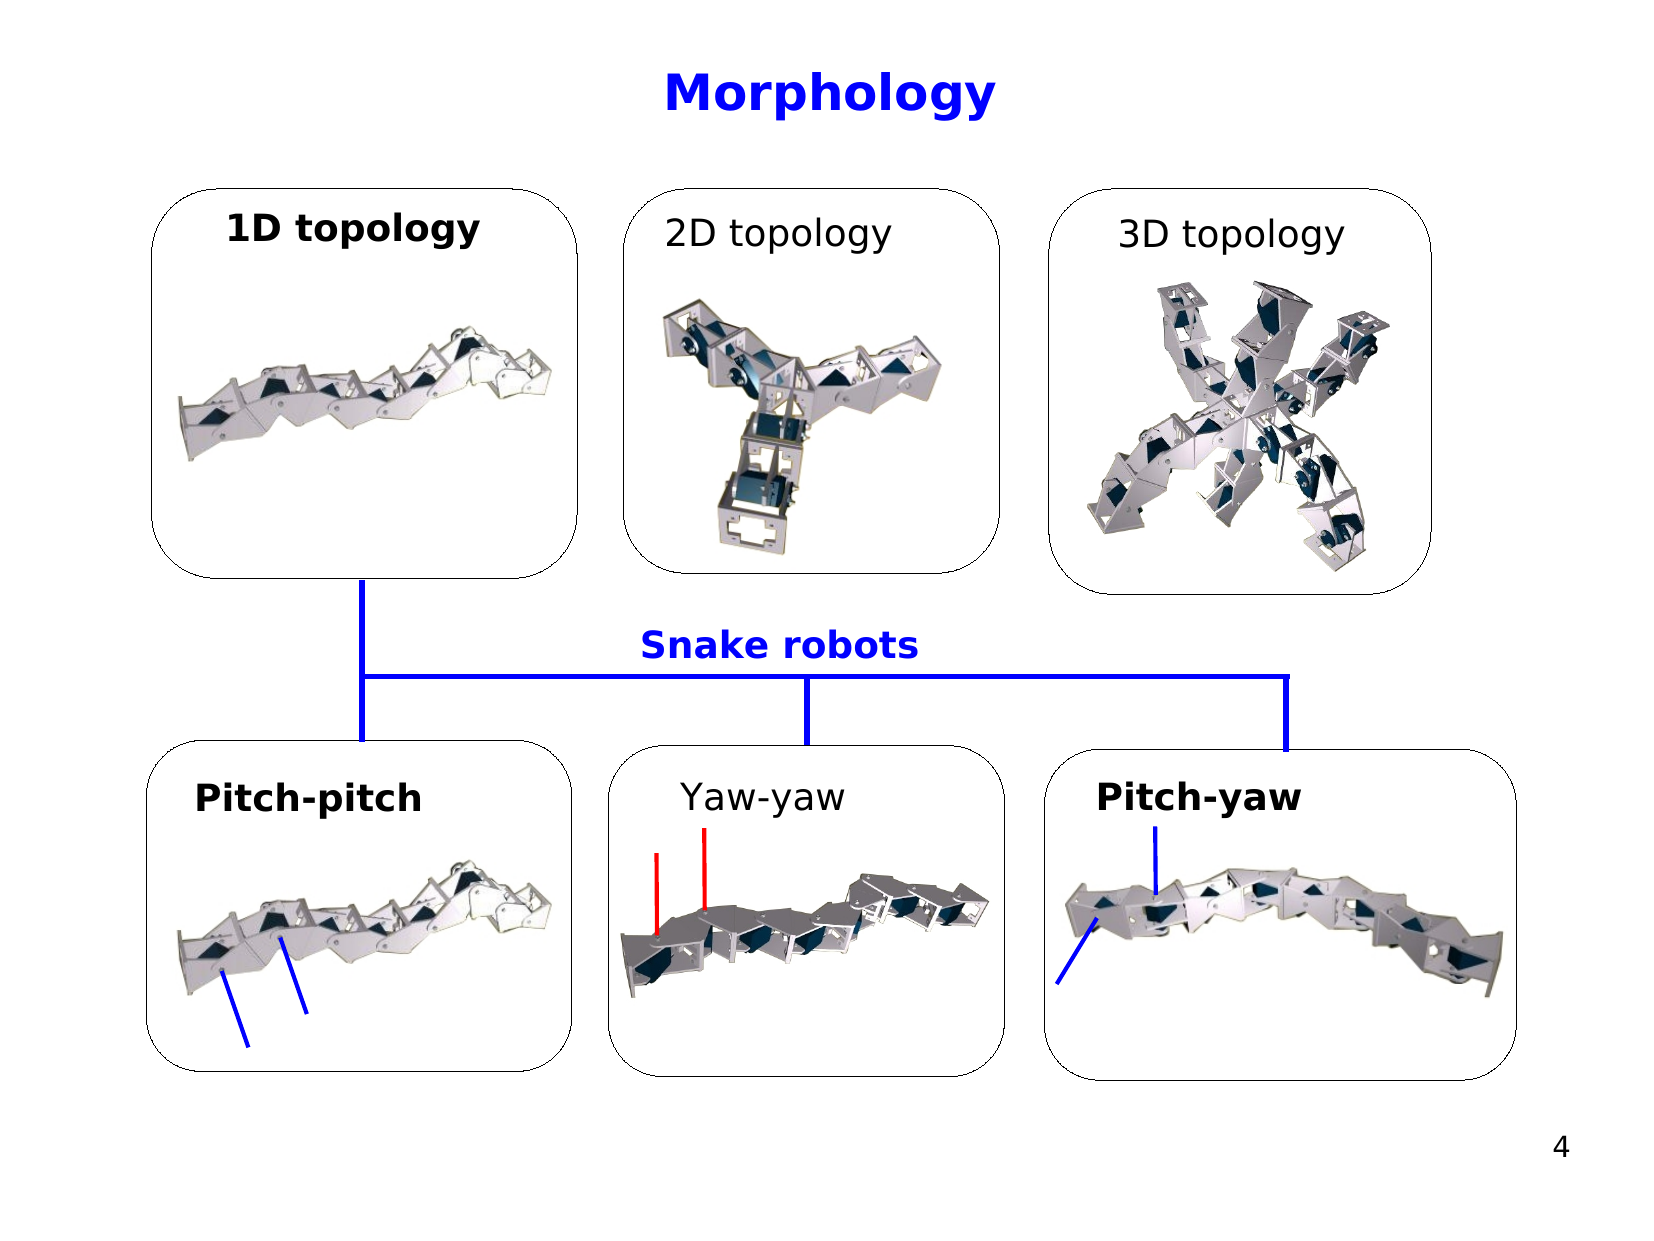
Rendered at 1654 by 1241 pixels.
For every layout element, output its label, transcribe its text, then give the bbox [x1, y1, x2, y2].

text_box 2D topology [649, 203, 909, 263]
text_box 3D topology [1102, 205, 1361, 264]
picture [168, 322, 557, 468]
picture [1058, 865, 1515, 1002]
picture [167, 856, 557, 1002]
text_box 1D topology [210, 199, 497, 258]
text_box Morphology [648, 56, 1013, 130]
picture [615, 869, 991, 1006]
picture [599, 275, 1008, 582]
text_box Pitch-yaw [1080, 768, 1318, 827]
picture [1035, 266, 1456, 576]
text_box Yaw-yaw [665, 768, 862, 827]
text_box Snake robots [625, 616, 935, 675]
text_box Pitch-pitch [179, 769, 439, 829]
